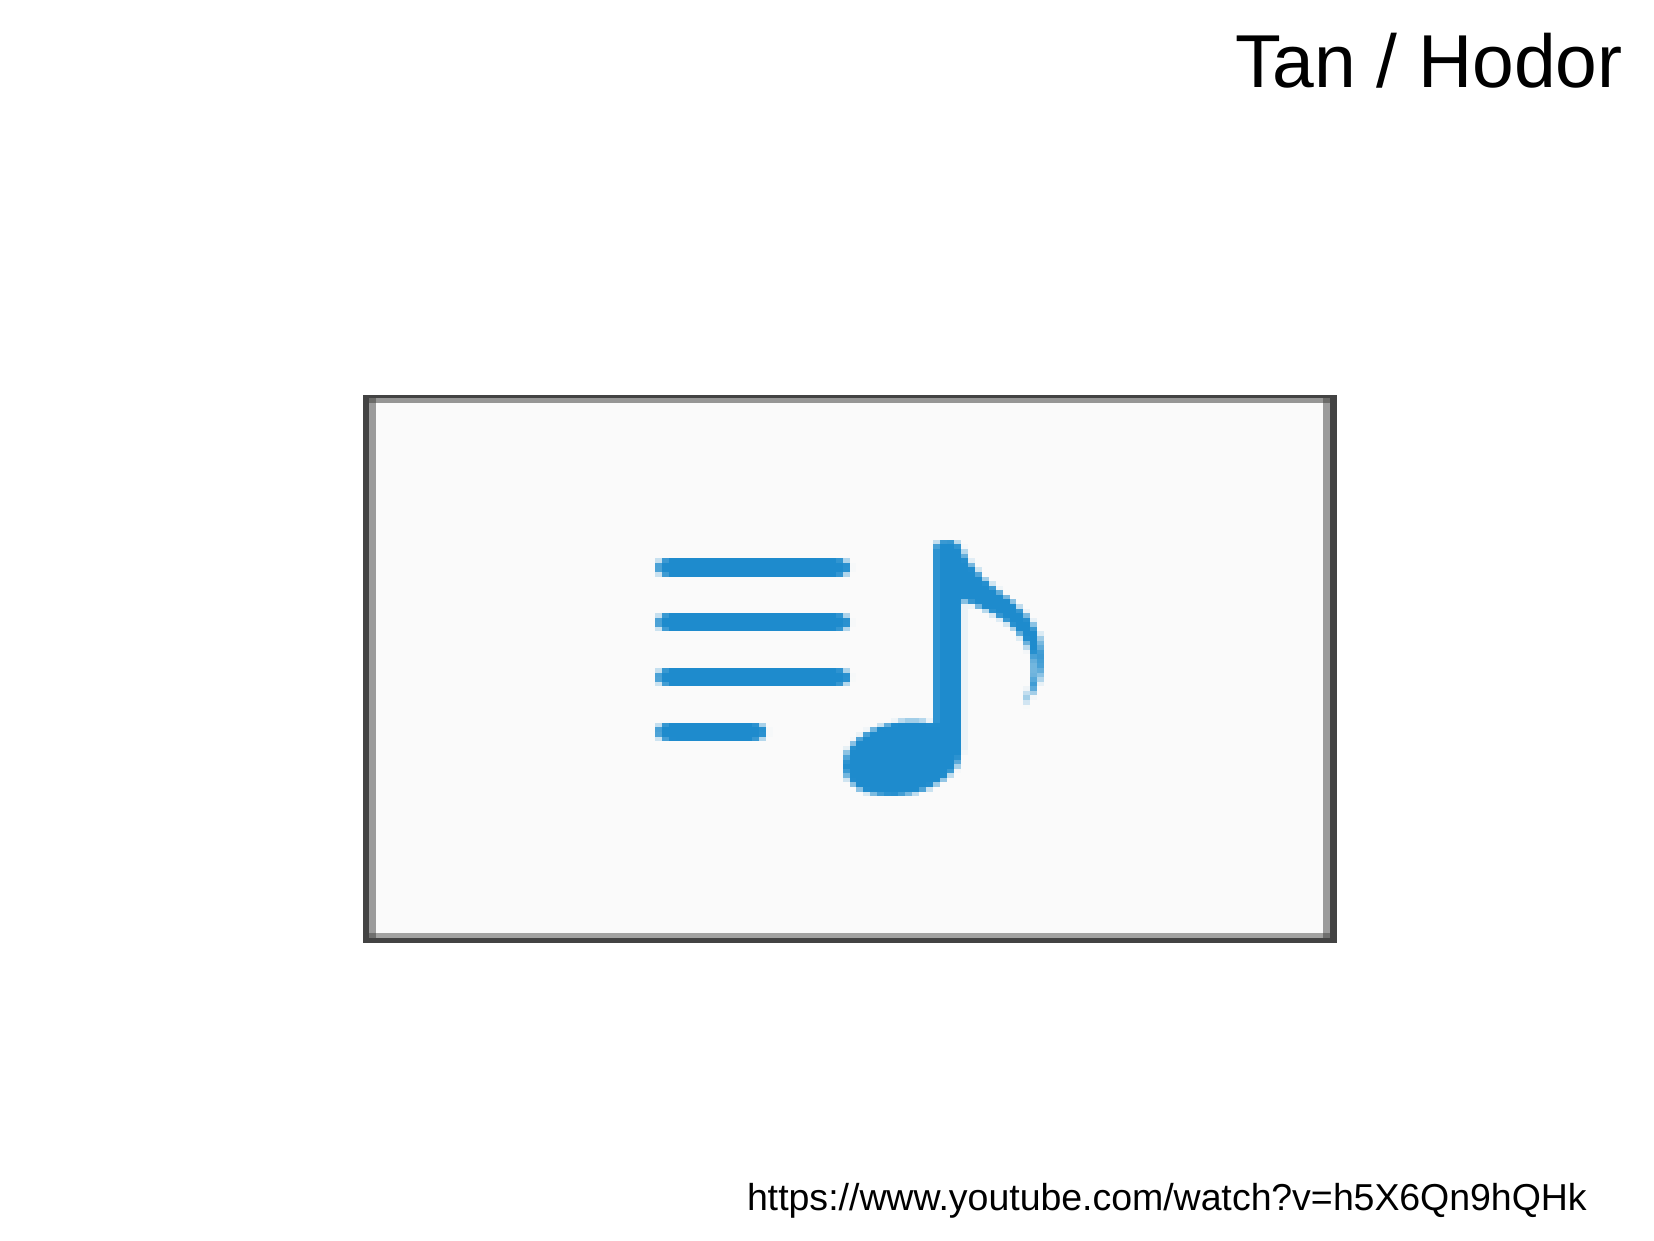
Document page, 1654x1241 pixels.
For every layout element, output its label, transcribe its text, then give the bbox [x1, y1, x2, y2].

text_box https://www.youtube.com/watch?v=h5X6Qn9hQHk [732, 1169, 1649, 1227]
text_box [362, 393, 1338, 944]
title Tan / Hodor [685, 0, 1654, 166]
